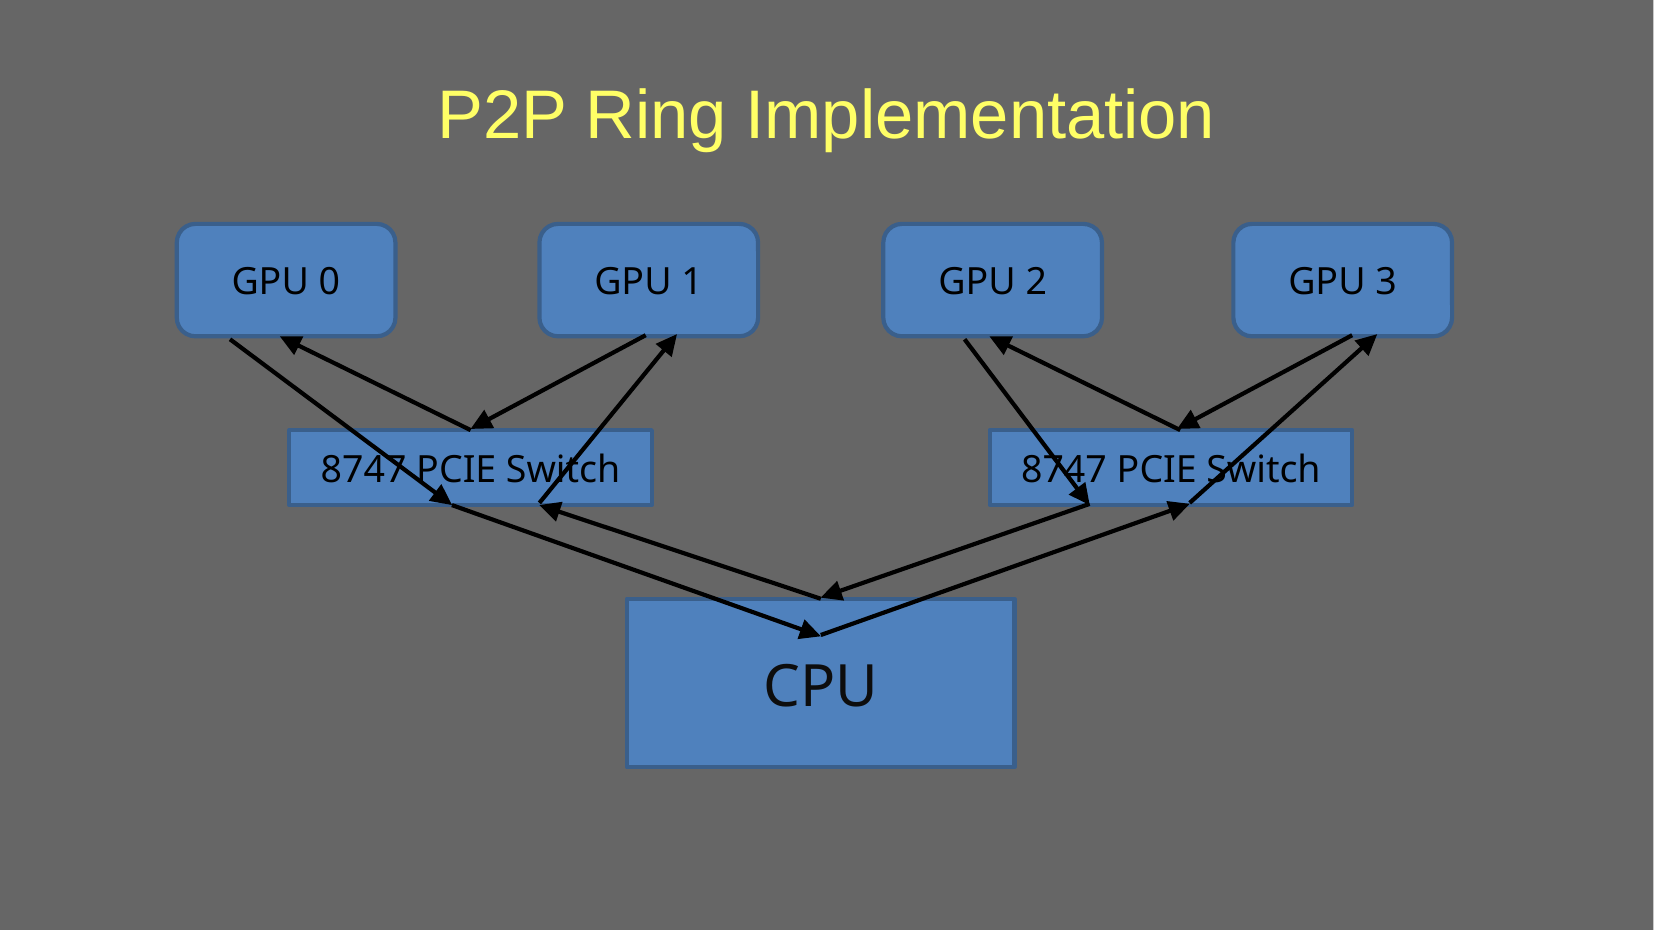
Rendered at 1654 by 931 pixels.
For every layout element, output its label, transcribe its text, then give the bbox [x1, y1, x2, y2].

text_box 8747 PCIE Switch [289, 430, 446, 505]
text_box 8747 PCIE Switch [989, 430, 1083, 505]
text_box 8747 PCIE Switch [543, 430, 652, 505]
text_box 8747 PCIE Switch [357, 430, 595, 505]
text_box GPU 1 [539, 223, 759, 337]
text_box CPU [626, 598, 1015, 768]
text_box GPU 0 [176, 223, 396, 337]
text_box GPU 3 [1233, 223, 1453, 337]
text_box 8747 PCIE Switch [1192, 430, 1353, 505]
text_box 8747 PCIE Switch [1037, 430, 1266, 505]
text_box GPU 2 [883, 223, 1103, 337]
text_box CPU [723, 598, 915, 634]
title P2P Ring Implementation [82, 37, 1571, 193]
